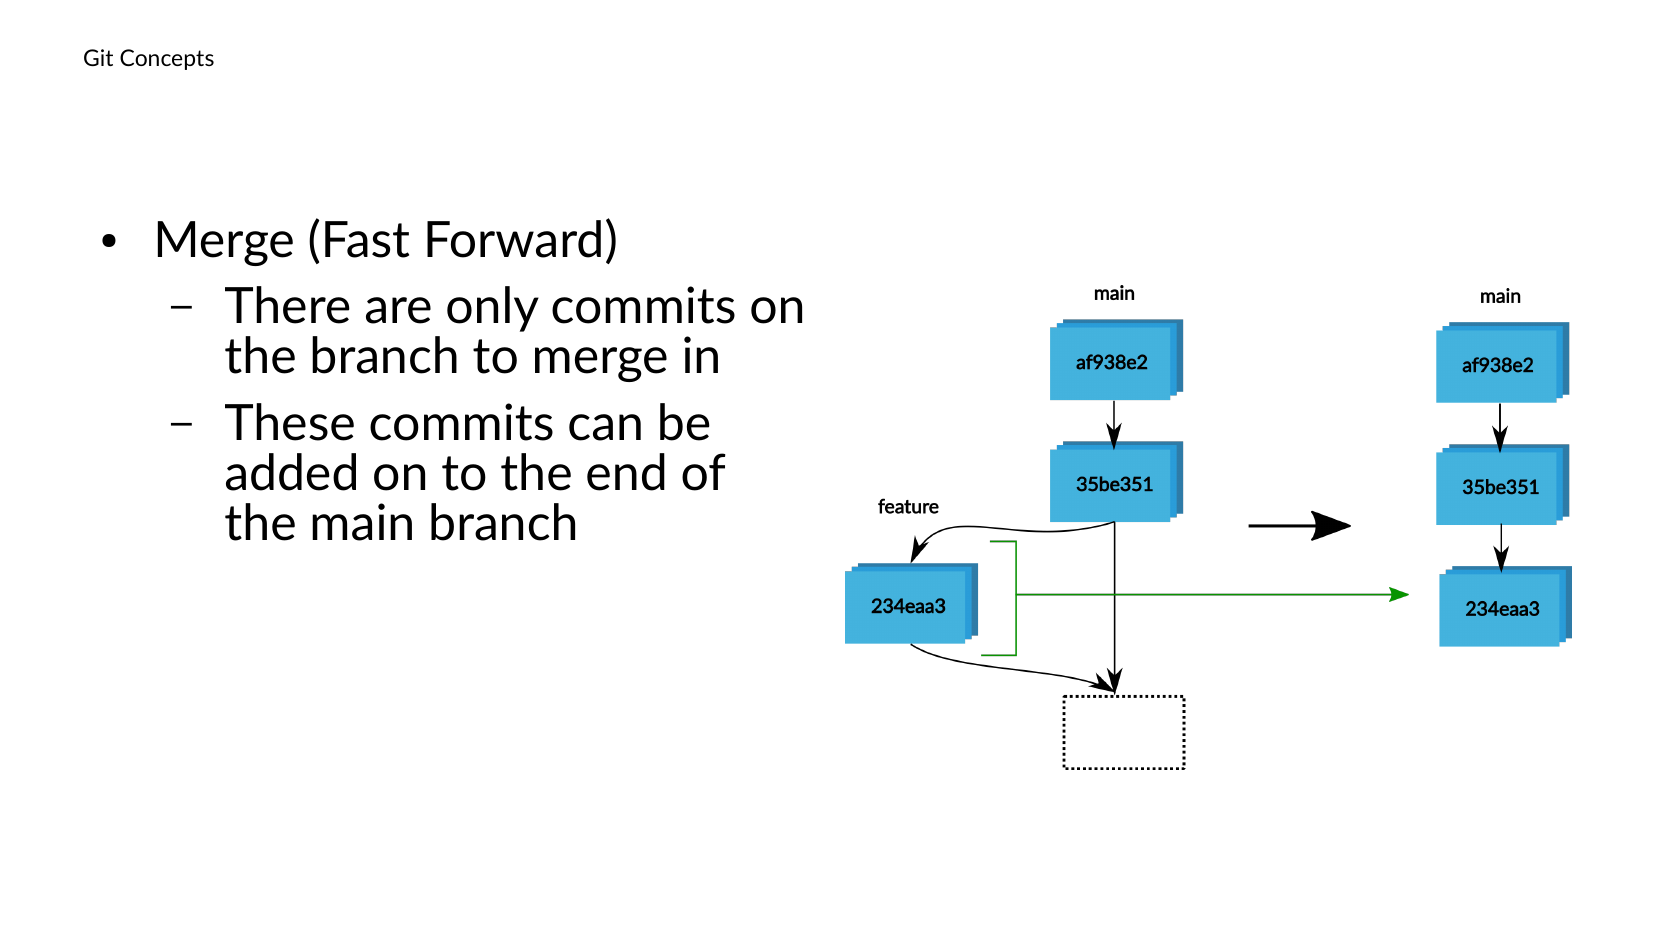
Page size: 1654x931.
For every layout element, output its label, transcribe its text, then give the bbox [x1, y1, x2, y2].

list Merge (Fast Forward) There are only commits on the branch to merge in These commits can be added on to the end of the main branch [82, 217, 809, 839]
title Git Concepts [83, 0, 1571, 119]
picture [845, 216, 1572, 839]
